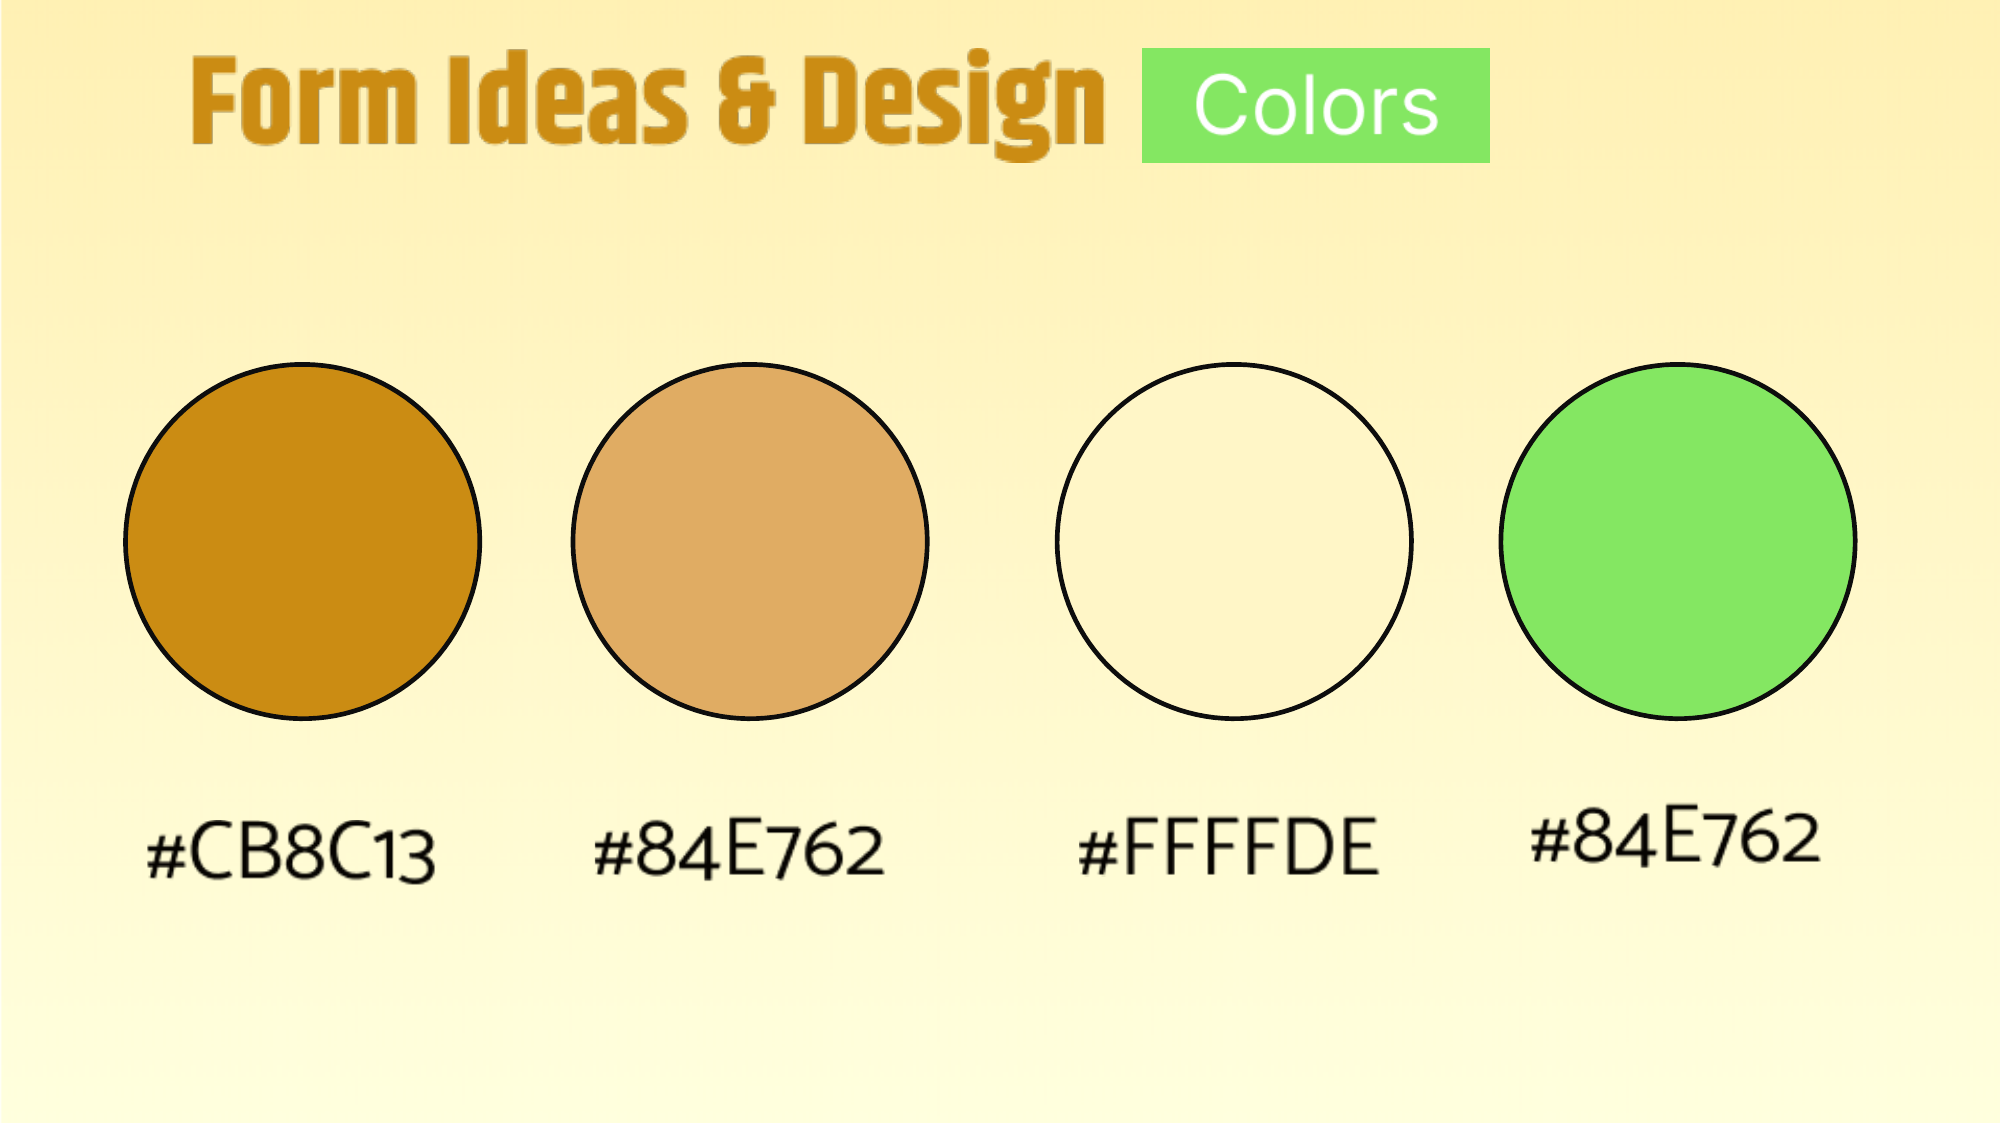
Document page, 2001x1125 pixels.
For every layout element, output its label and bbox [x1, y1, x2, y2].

text_box [1057, 364, 1412, 719]
text_box [572, 364, 928, 719]
text_box [125, 364, 480, 719]
picture [0, 0, 2000, 1123]
text_box [1500, 364, 1856, 719]
